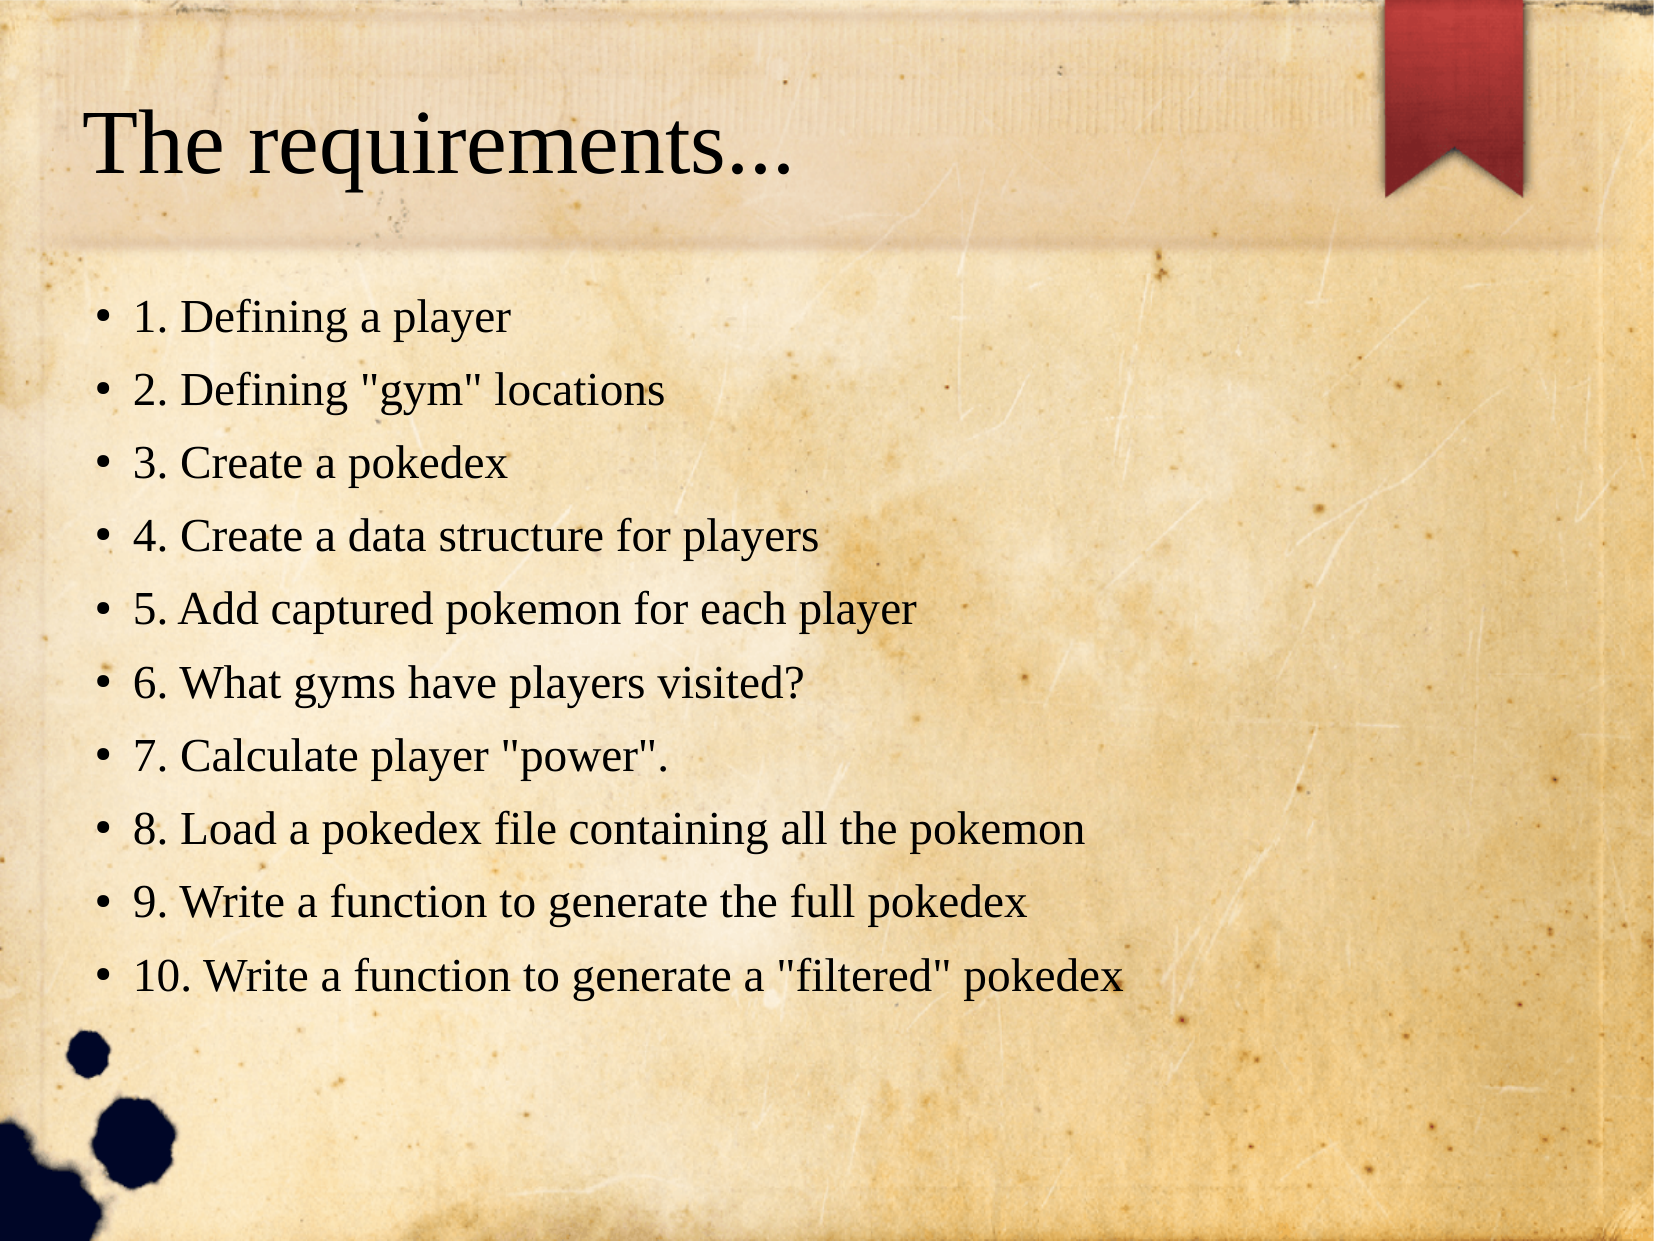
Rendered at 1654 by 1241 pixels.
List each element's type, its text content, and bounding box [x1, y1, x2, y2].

picture [0, 0, 1654, 1241]
list 1. Defining a player 2. Defining "gym" locations 3. Create a pokedex 4. Create a data structure for players 5. Add captured pokemon for each player 6. What gyms have players visited? 7. Calculate player "power". 8. Load a pokedex file containing all the pokemon 9. Write a function to generate the full pokedex 10. Write a function to generate a "filtered" pokedex [82, 290, 1538, 1010]
title The requirements... [82, 49, 1347, 237]
